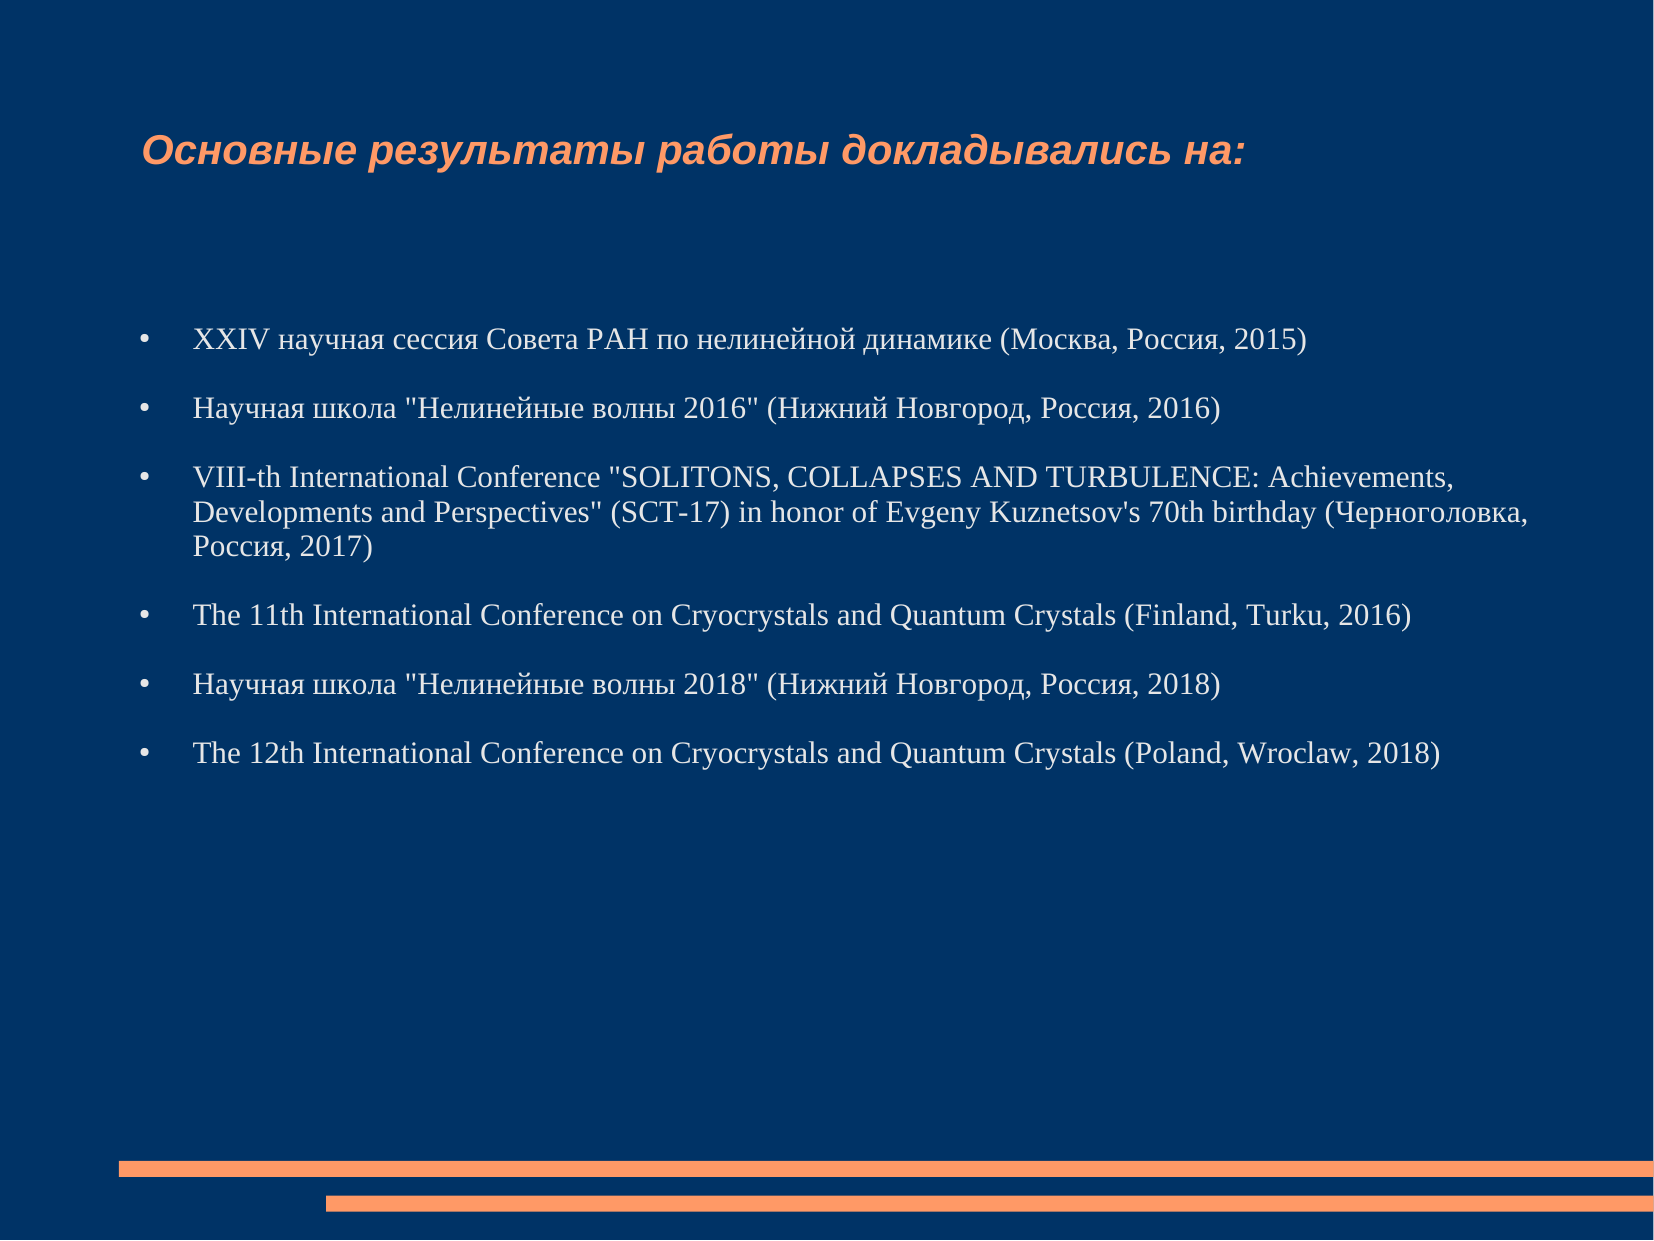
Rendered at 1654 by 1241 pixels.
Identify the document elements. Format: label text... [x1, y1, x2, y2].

title Основные результаты работы докладывались на: [121, 46, 1534, 254]
list XXIV научная сессия Совета РАН по нелинейной динамике (Москва, Россия, 2015) Научная школа "Нелинейные волны 2016" (Нижний Новгород, Россия, 2016) VIII-th International Conference "SOLITONS, COLLAPSES AND TURBULENCE: Achievements, Developments and Perspectives" (SCT-17) in honor of Evgeny Kuznetsov's 70th birthday (Черноголовка, Россия, 2017) The 11th International Conference on Cryocrystals and Quantum Crystals (Finland, Turku, 2016) Научная школа "Нелинейные волны 2018" (Нижний Новгород, Россия, 2018) The 12th International Conference on Cryocrystals and Quantum Crystals (Poland, Wroclaw, 2018) [121, 322, 1561, 1042]
